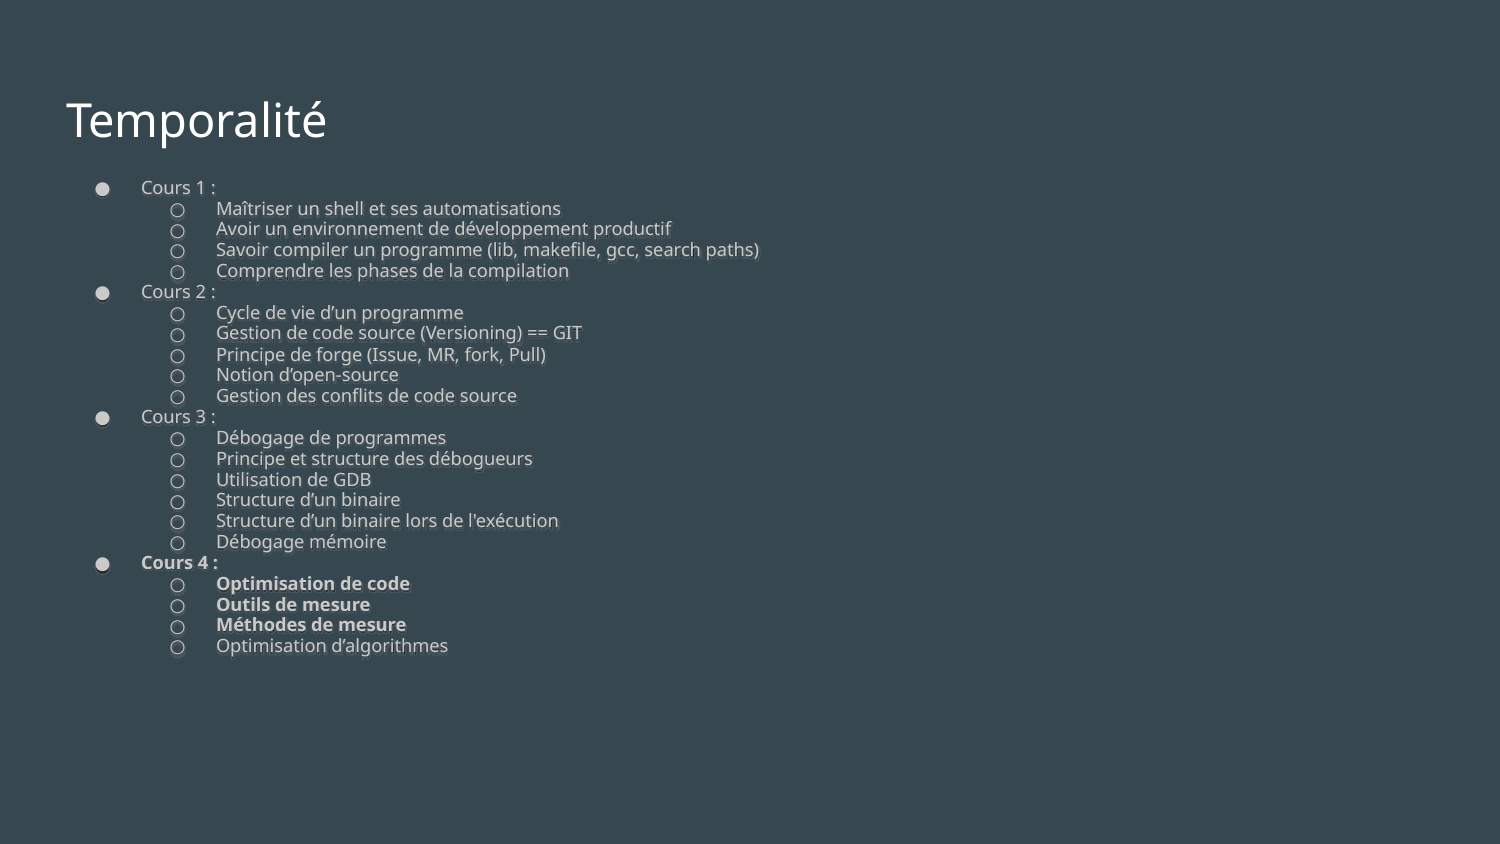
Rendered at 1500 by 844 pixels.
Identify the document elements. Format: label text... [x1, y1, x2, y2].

list Cours 1 : Maîtriser un shell et ses automatisations Avoir un environnement de développement productif Savoir compiler un programme (lib, makefile, gcc, search paths) Comprendre les phases de la compilation Cours 2 : Cycle de vie d’un programme Gestion de code source (Versioning) == GIT Principe de forge (Issue, MR, fork, Pull) Notion d’open-source Gestion des conflits de code source Cours 3 : Débogage de programmes Principe et structure des débogueurs Utilisation de GDB Structure d’un binaire Structure d’un binaire lors de l'exécution Débogage mémoire Cours 4 : Optimisation de code Outils de mesure Méthodes de mesure Optimisation d’algorithmes [51, 162, 1449, 835]
title Temporalité [51, 72, 1449, 162]
